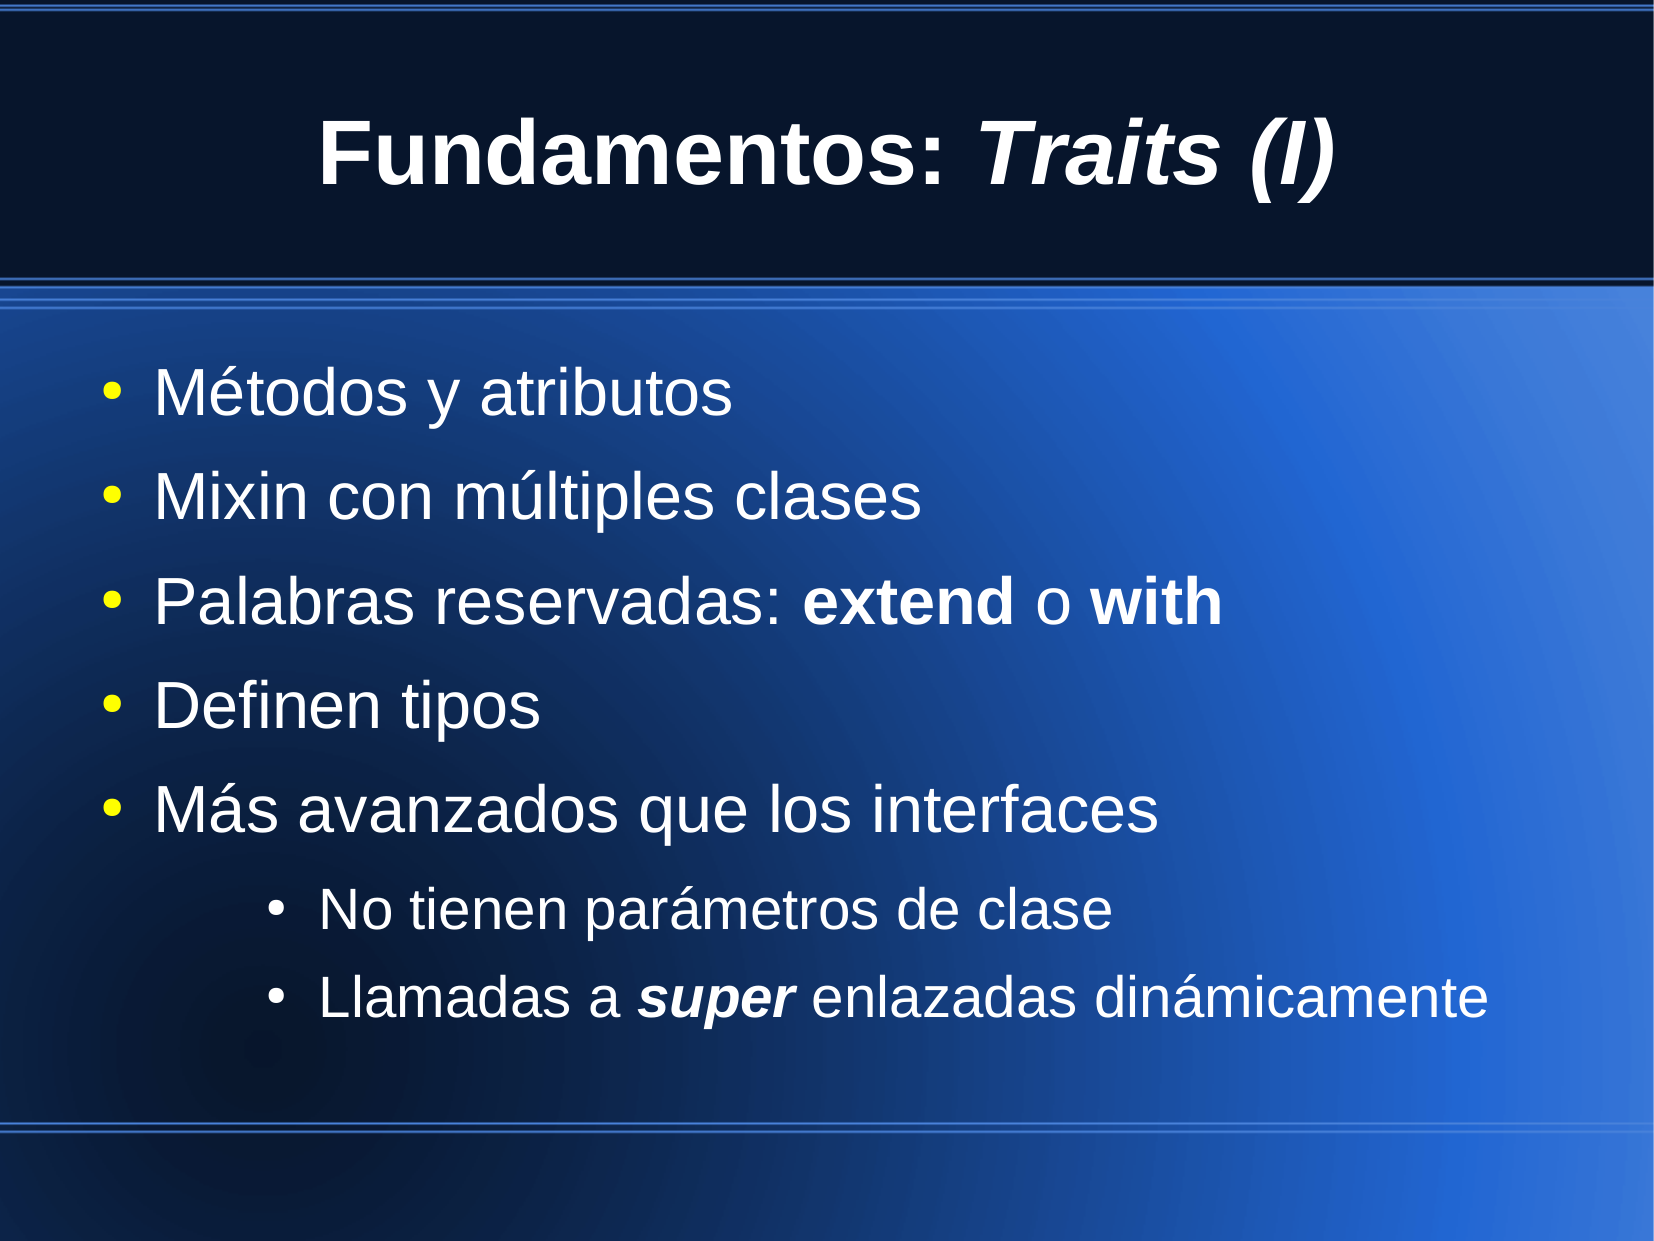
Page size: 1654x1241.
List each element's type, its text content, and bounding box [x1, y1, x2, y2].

list Métodos y atributos Mixin con múltiples clases Palabras reservadas: extend o with Definen tipos Más avanzados que los interfaces No tienen parámetros de clase Llamadas a super enlazadas dinámicamente [82, 355, 1571, 1174]
title Fundamentos: Traits (I) [82, 49, 1571, 257]
picture [0, 0, 1654, 1241]
